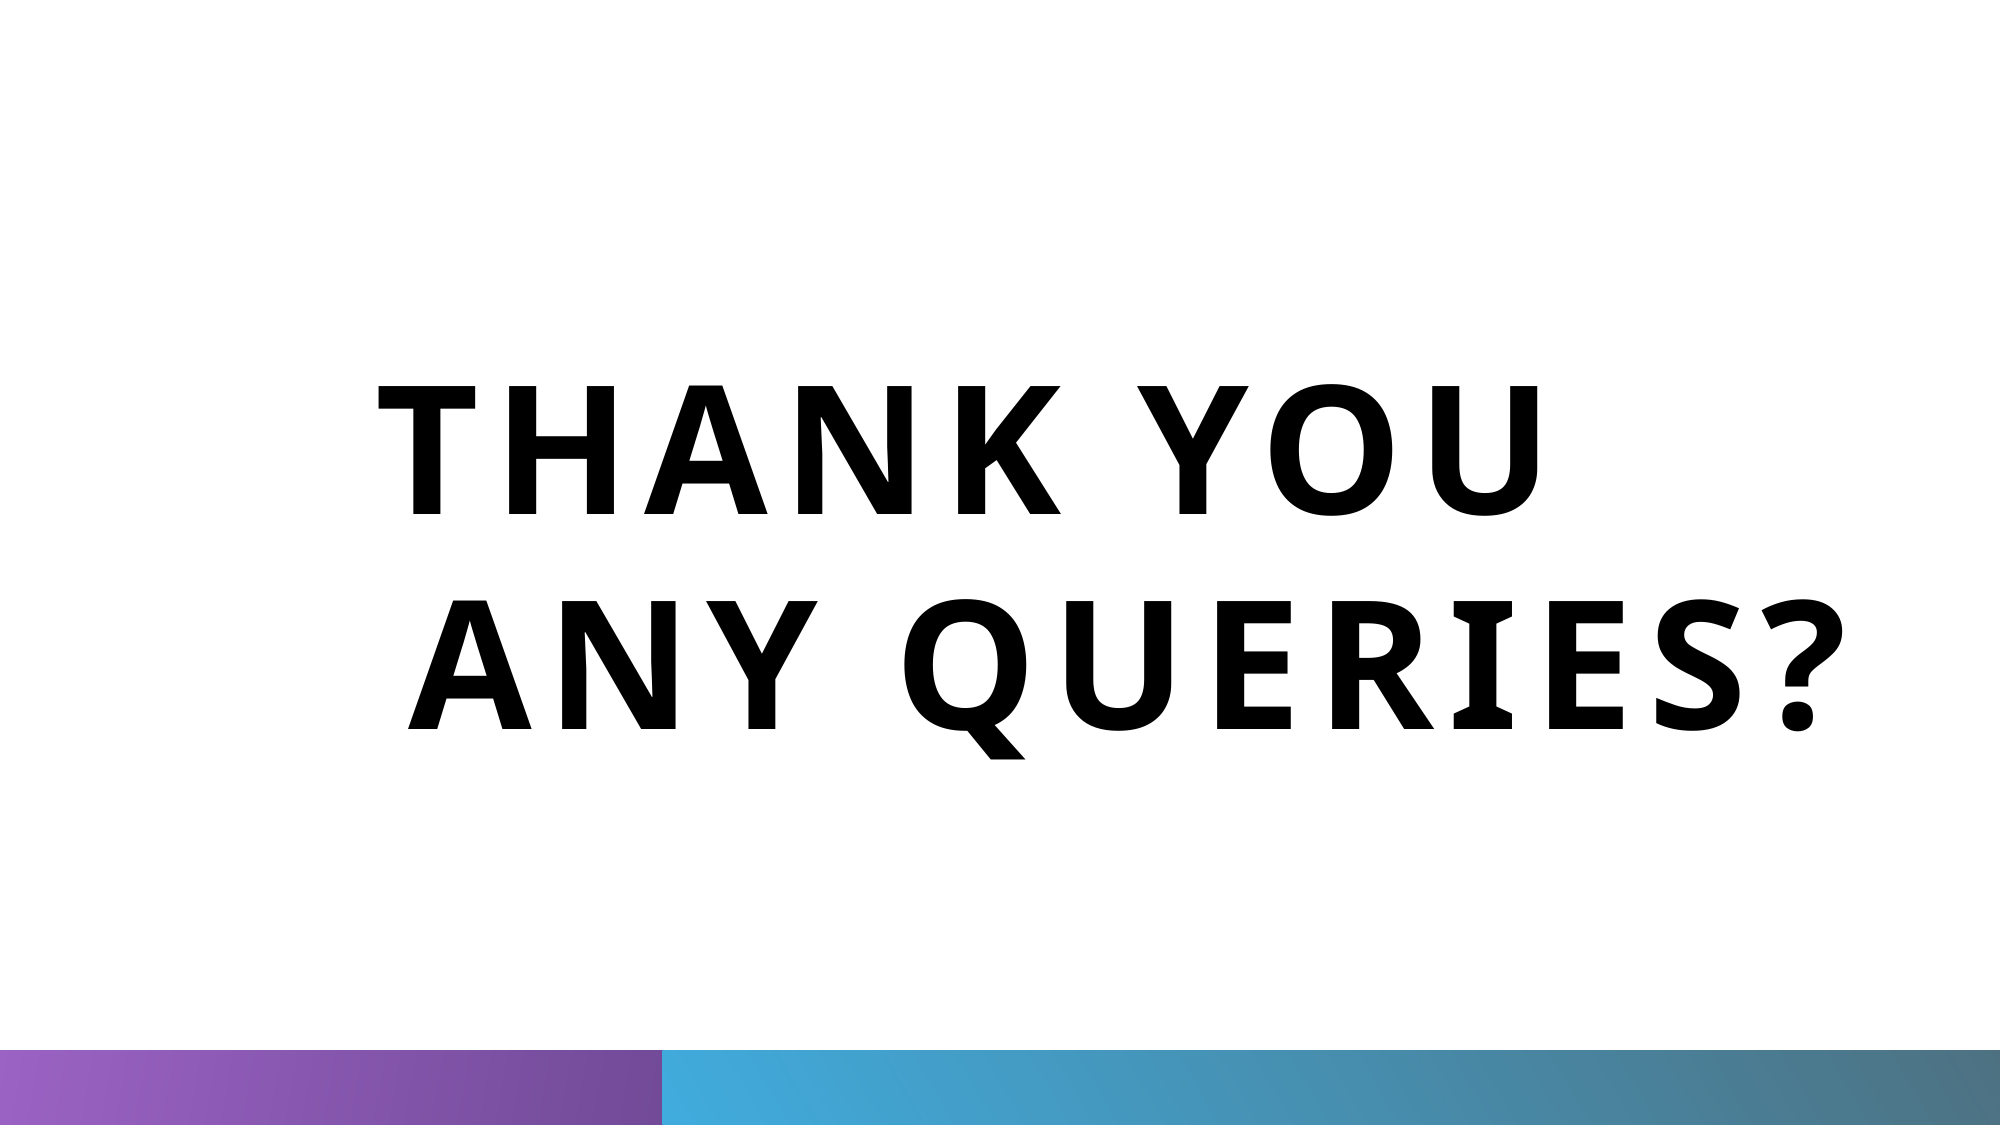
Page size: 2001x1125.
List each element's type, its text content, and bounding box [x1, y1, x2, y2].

title Thank YOU Any Queries? [225, 130, 1906, 766]
